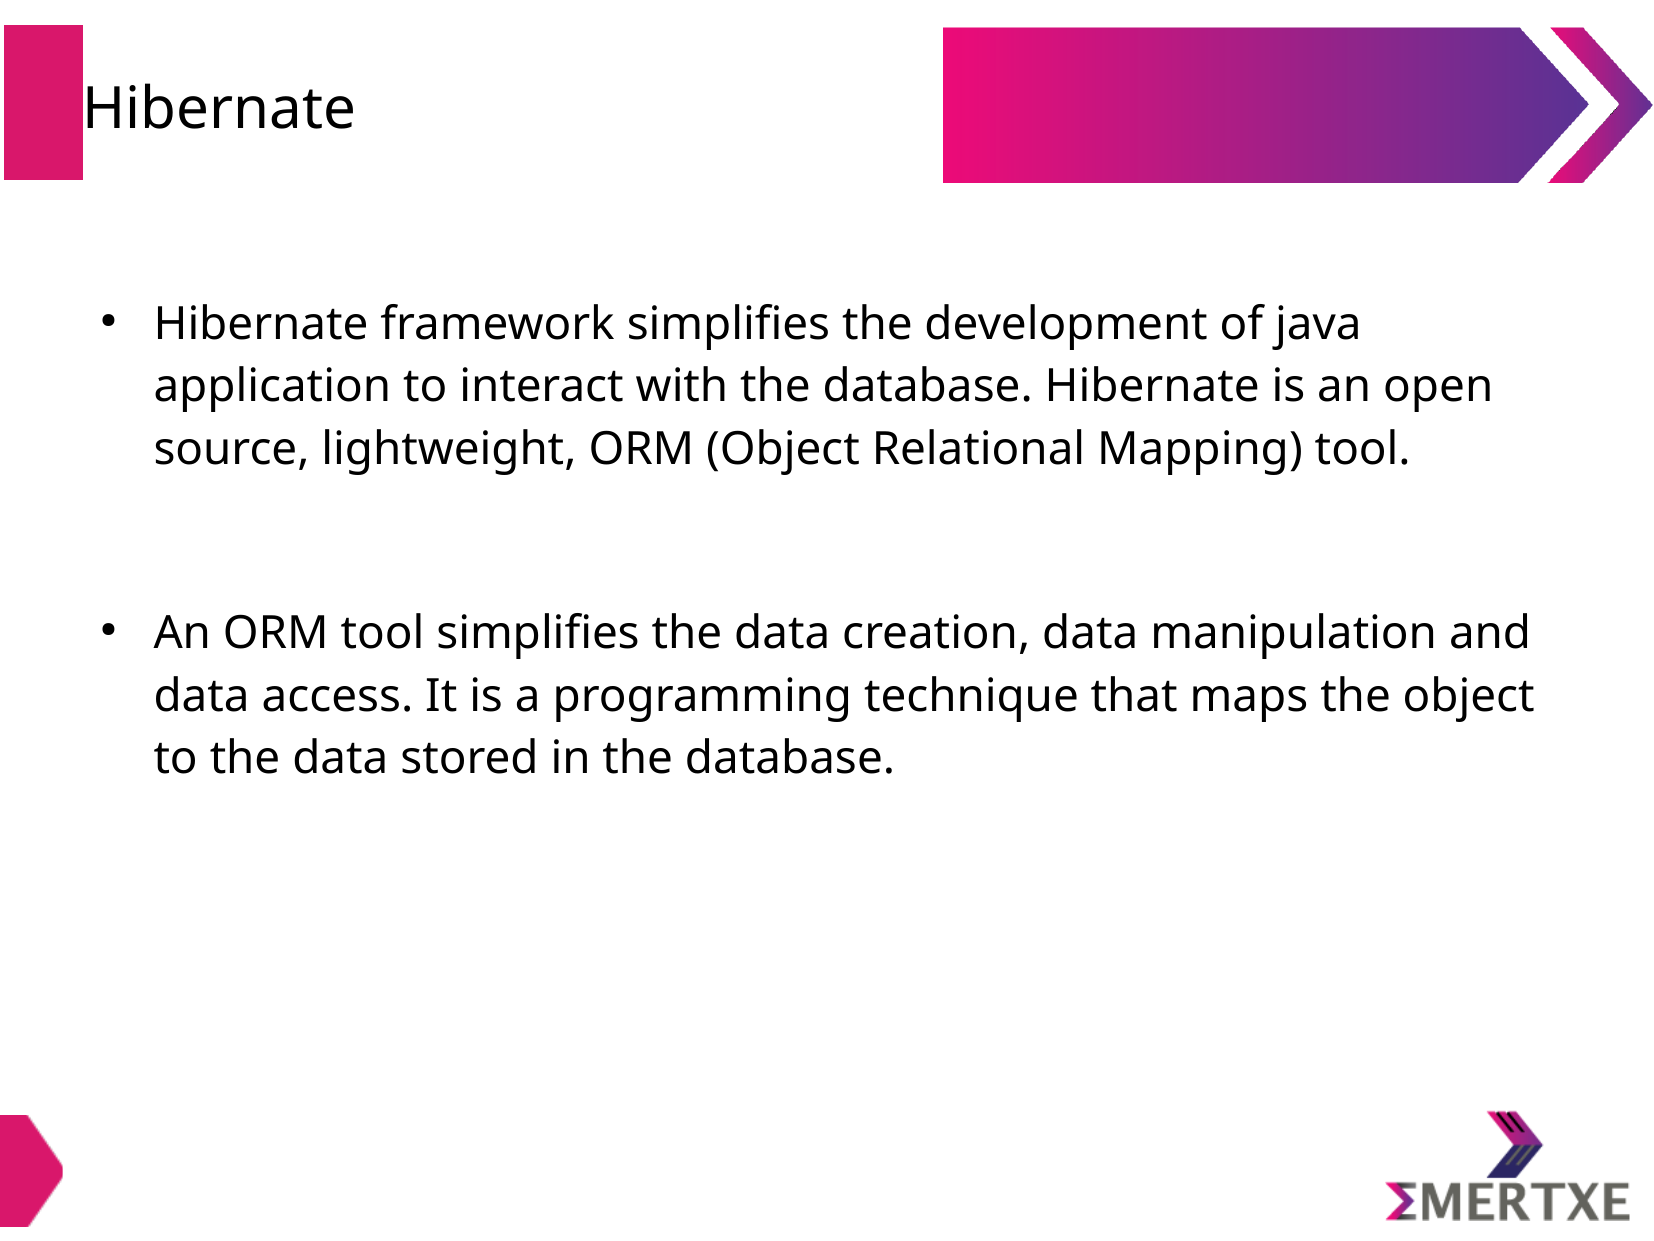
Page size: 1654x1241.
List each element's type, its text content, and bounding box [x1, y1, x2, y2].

title Hibernate [82, 2, 1571, 210]
picture [1571, 27, 1653, 183]
picture [1385, 1107, 1631, 1221]
list Hibernate framework simplifies the development of java application to interact with the database. Hibernate is an open source, lightweight, ORM (Object Relational Mapping) tool. An ORM tool simplifies the data creation, data manipulation and data access. It is a programming technique that maps the object to the data stored in the database. [82, 290, 1571, 1010]
